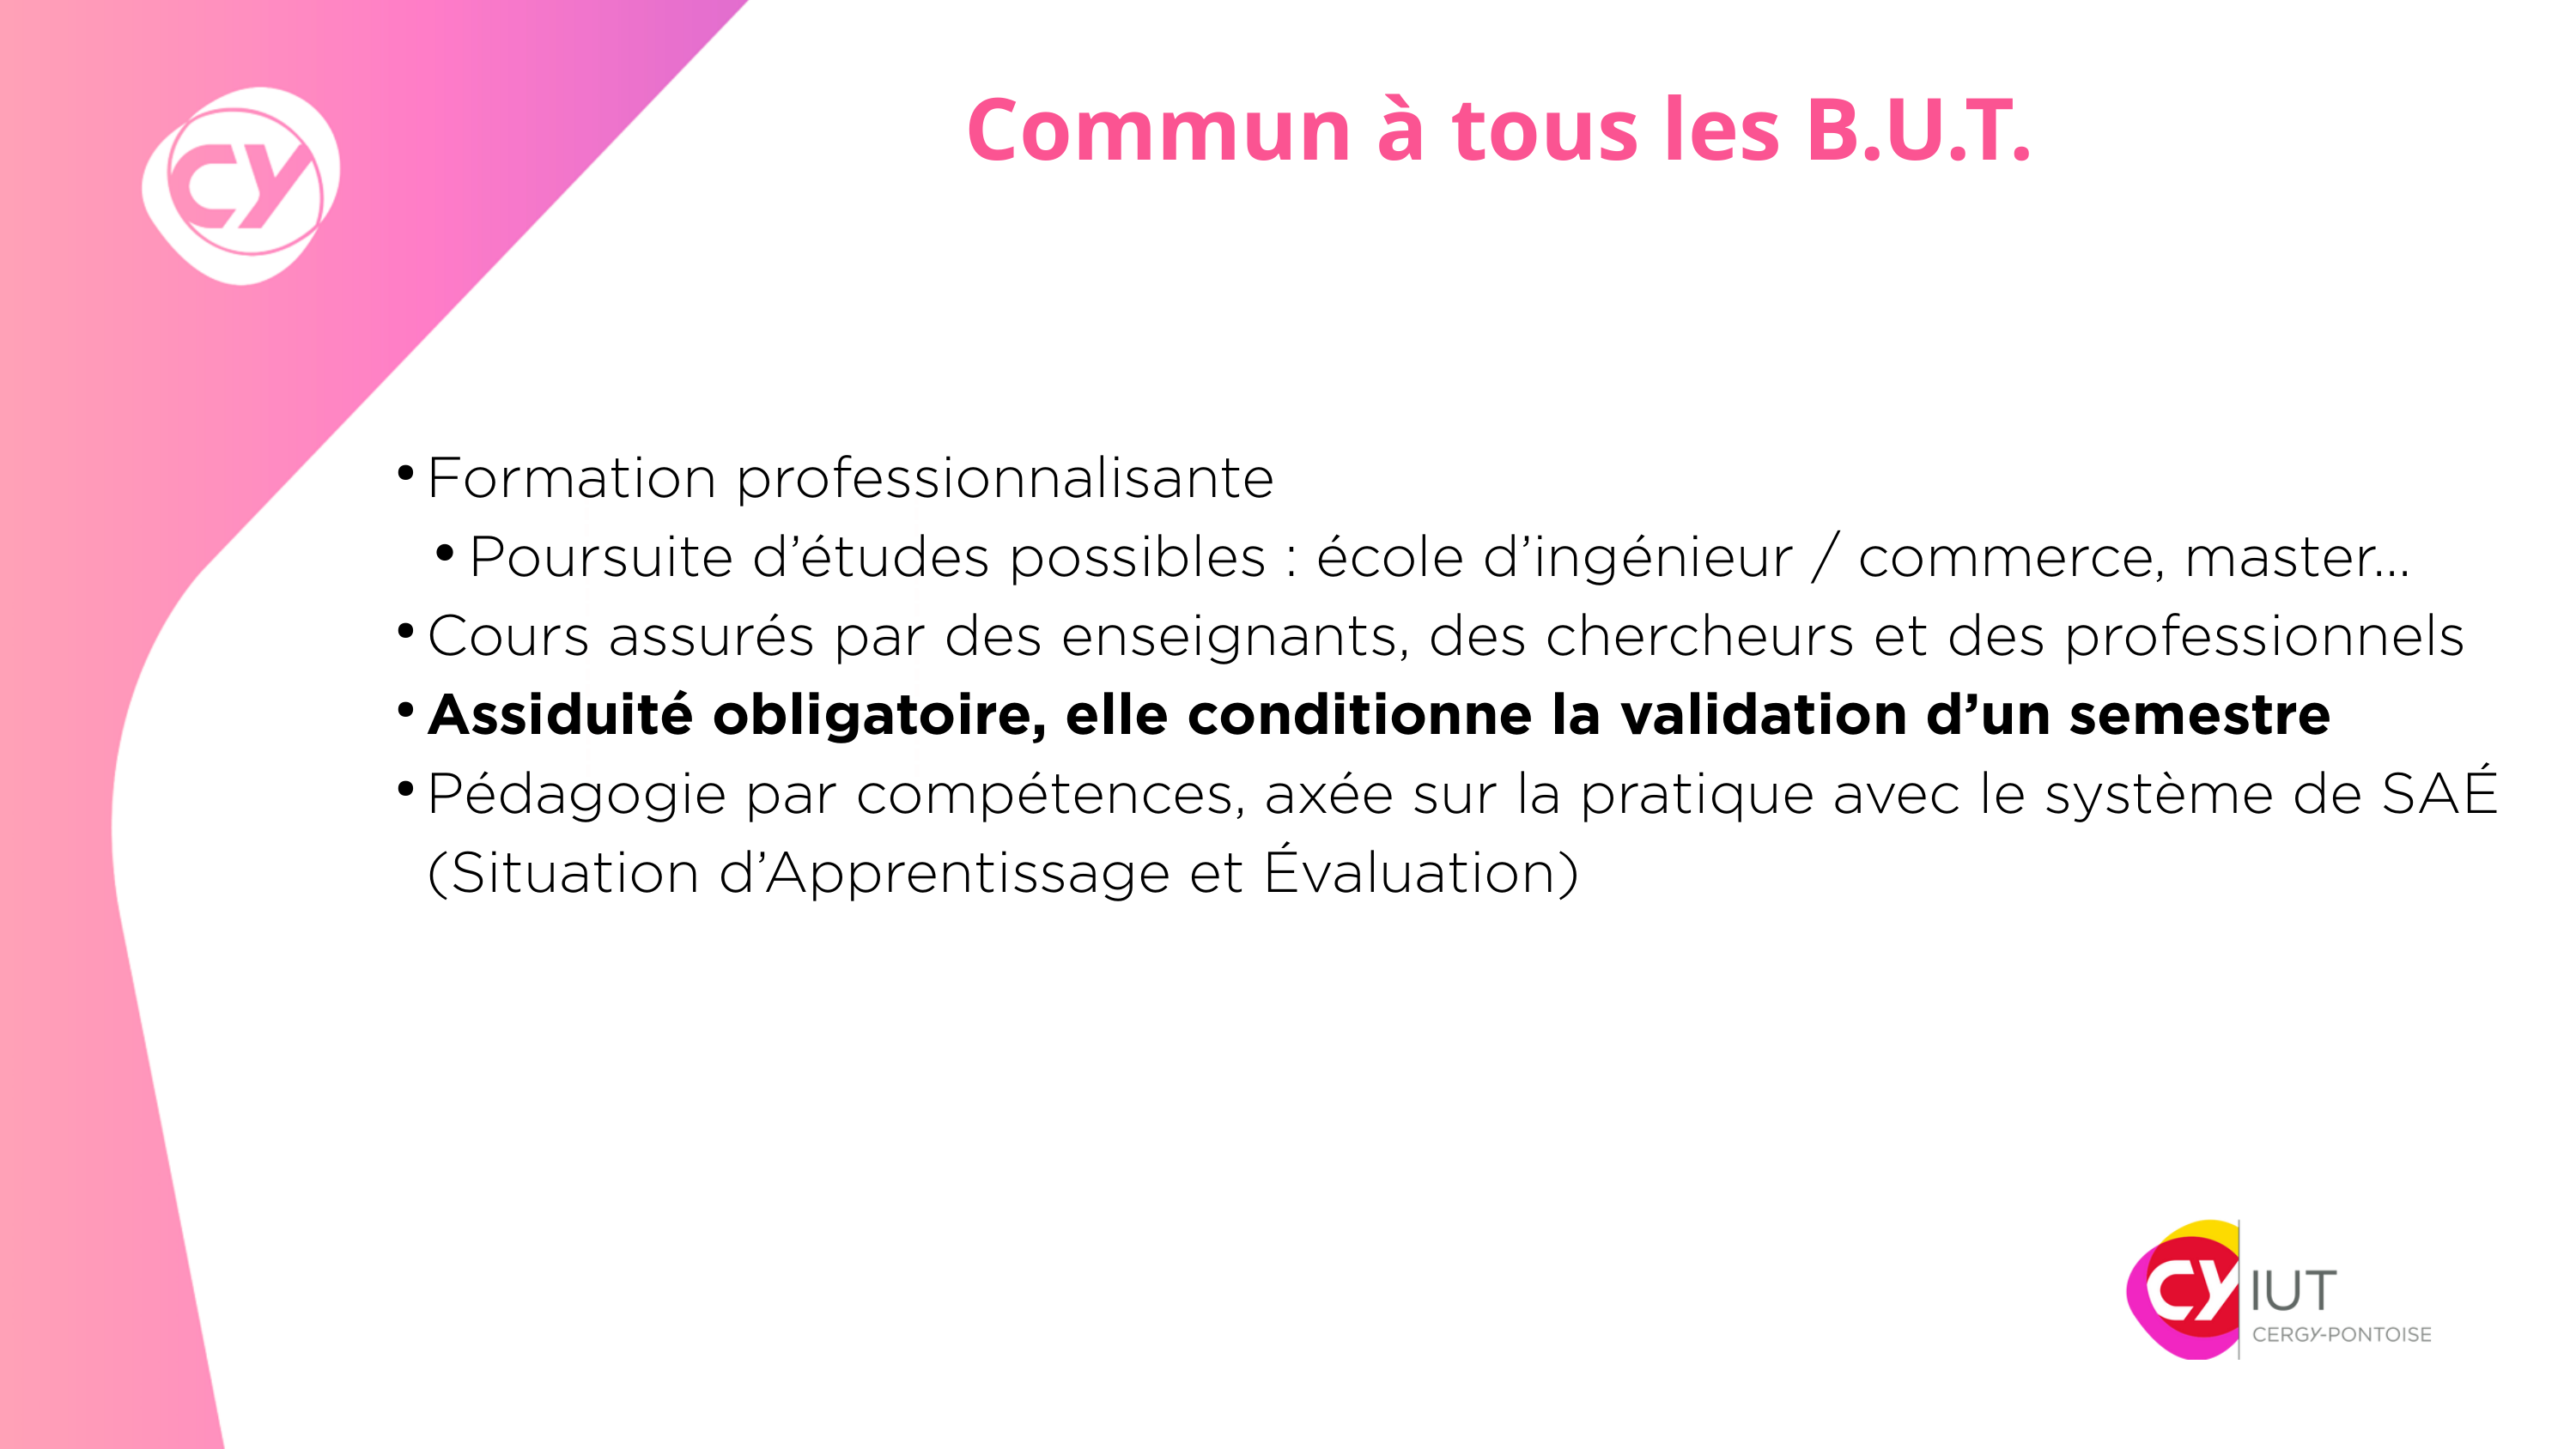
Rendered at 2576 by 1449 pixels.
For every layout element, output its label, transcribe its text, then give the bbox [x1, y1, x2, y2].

picture [0, 0, 2576, 1449]
text_box Formation professionnalisante Poursuite d’études possibles : école d’ingénieur / commerce, master... Cours assurés par des enseignants, des chercheurs et des professionnels Assiduité obligatoire, elle conditionne la validation d’un semestre Pédagogie par compétences, axée sur la pratique avec le système de SAÉ (Situation d’Apprentissage et Évaluation) [395, 429, 2561, 904]
text_box Commun à tous les B.U.T. [689, 57, 2311, 178]
